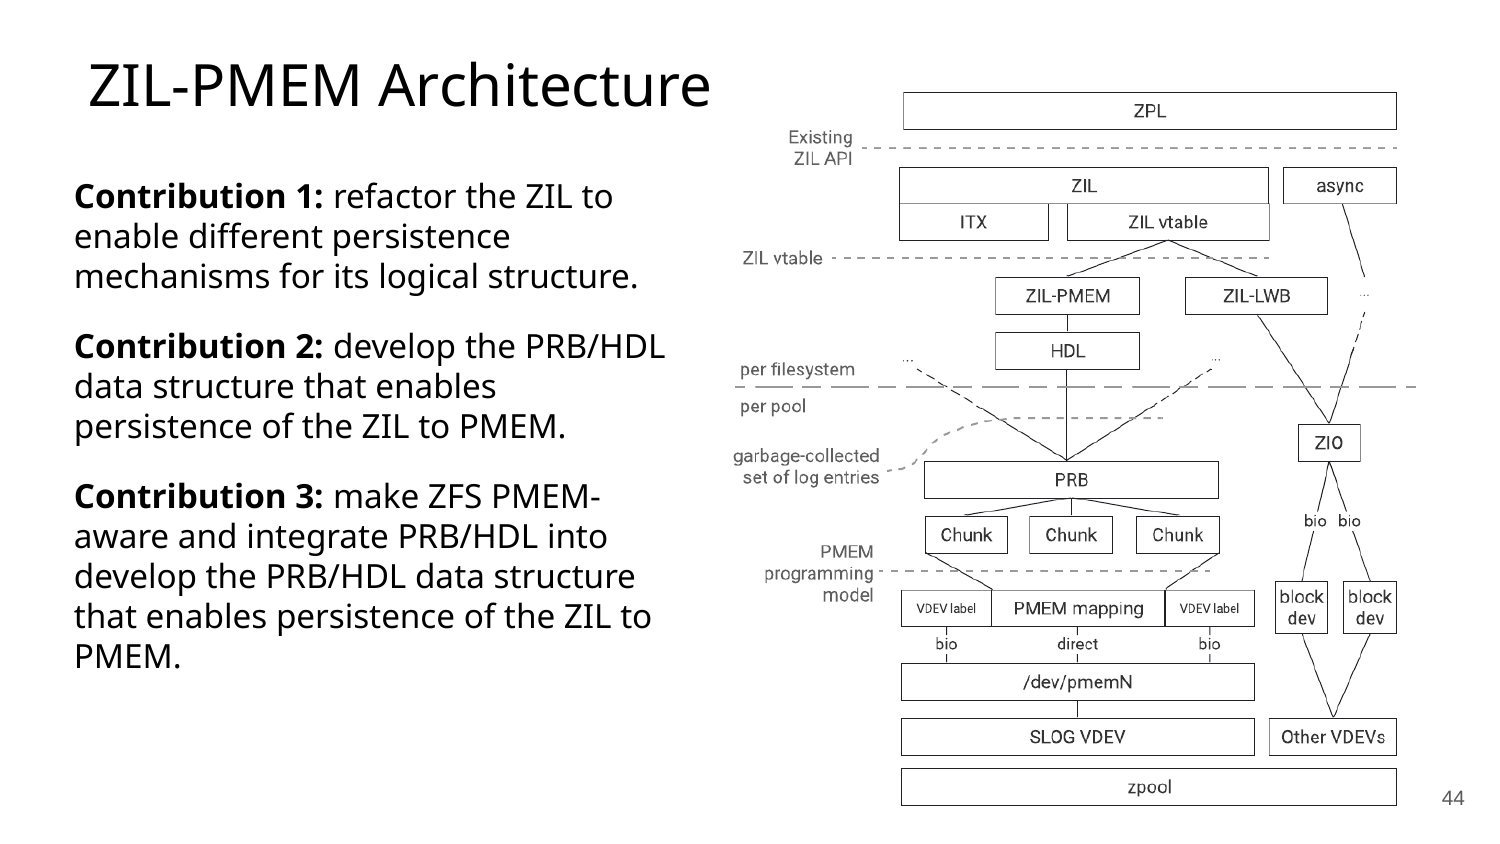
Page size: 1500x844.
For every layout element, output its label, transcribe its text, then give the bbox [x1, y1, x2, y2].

picture [698, 56, 1452, 841]
text_box Contribution 1: refactor the ZIL to enable different persistence mechanisms for its logical structure. [59, 160, 683, 310]
slide_number <number> [1452, 764, 1480, 830]
title ZIL-PMEM Architecture [73, 33, 1069, 165]
text_box Contribution 3: make ZFS PMEM-aware and integrate PRB/HDL into develop the PRB/HDL data structure that enables persistence of the ZIL to PMEM. [59, 460, 683, 613]
text_box Contribution 2: develop the PRB/HDL data structure that enables persistence of the ZIL to PMEM. [59, 310, 683, 460]
